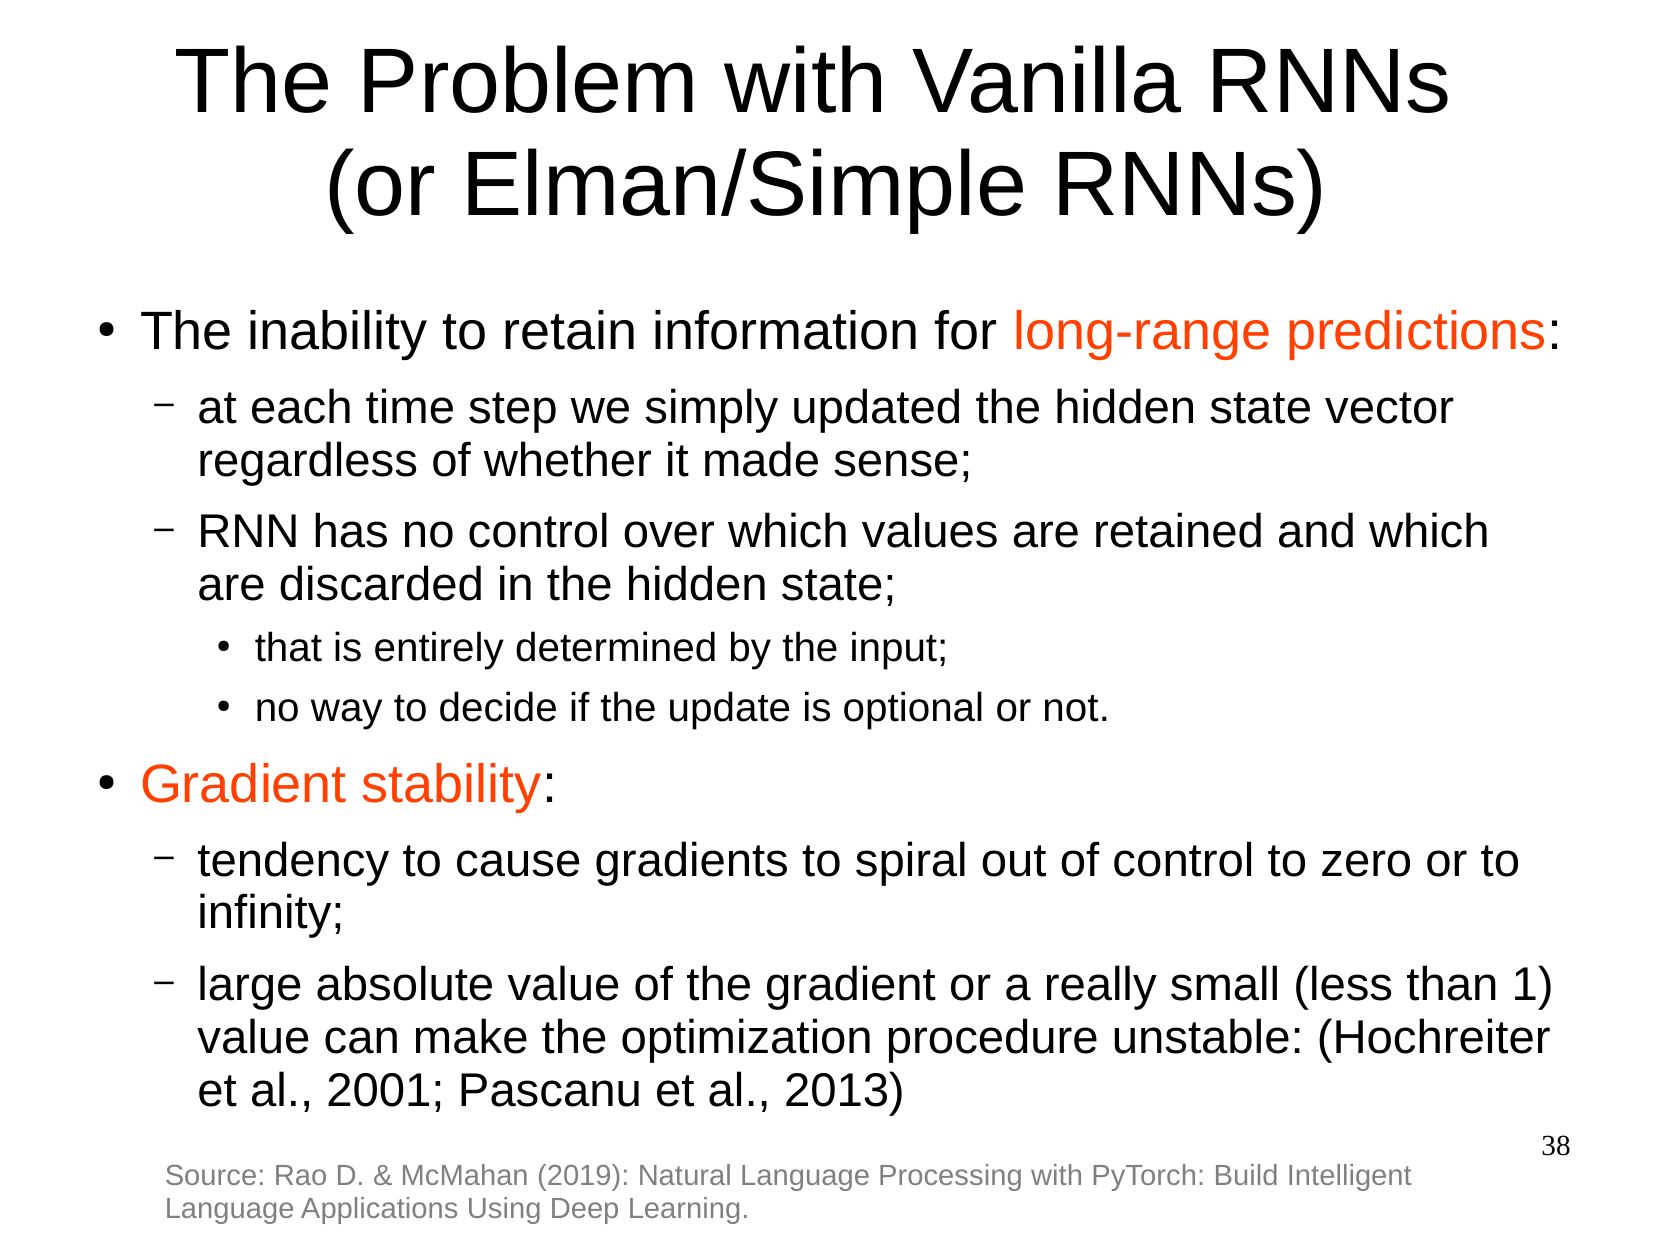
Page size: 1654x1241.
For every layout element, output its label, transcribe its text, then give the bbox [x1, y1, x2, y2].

title The Problem with Vanilla RNNs (or Elman/Simple RNNs) [82, 29, 1571, 235]
list The inability to retain information for long­-range predictions: at each time step we simply updated the hidden state vector regardless of whether it made sense; RNN has no control over which values are retained and which are discarded in the hidden state; that is entirely determined by the input; no way to decide if the update is optional or not. Gradient stability: tendency to cause gradients to spiral out of control to zero or to infinity; large absolute value of the gradient or a really small (less than 1) value can make the optimization procedure unstable: (Hochreiter et al., 2001; Pascanu et al., 2013) [82, 300, 1571, 1146]
text_box Source: Rao D. & McMahan (2019): Natural Language Processing with PyTorch: Build Intelligent Language Applications Using Deep Learning. [150, 1151, 1516, 1232]
